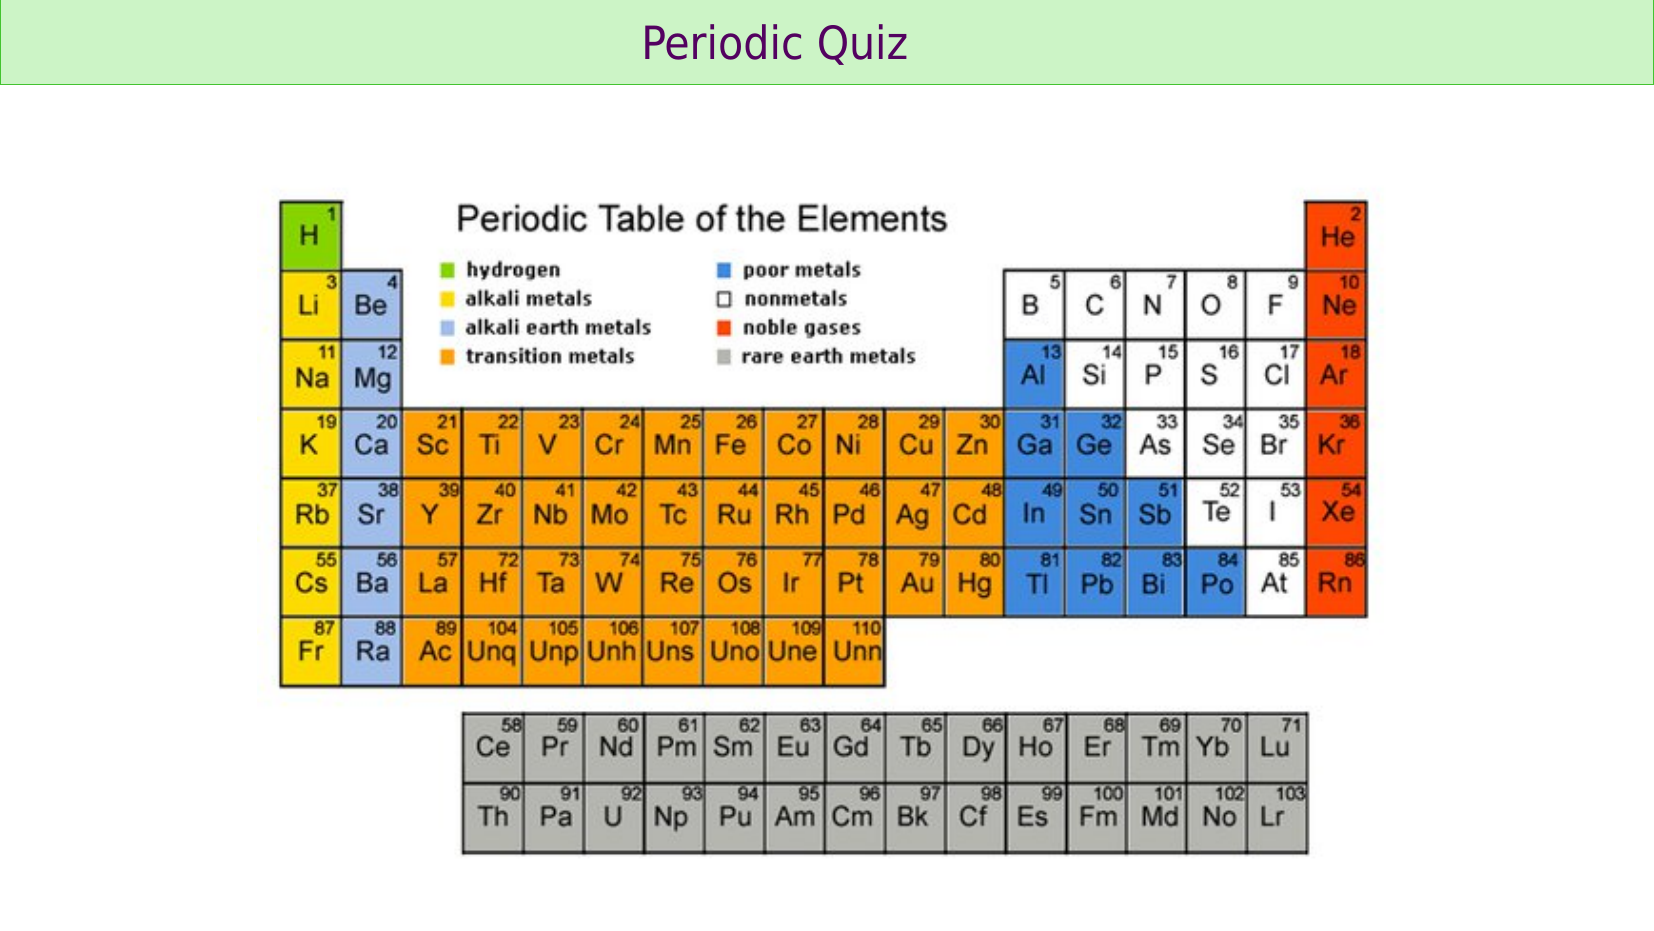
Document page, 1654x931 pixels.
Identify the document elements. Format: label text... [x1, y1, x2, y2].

text_box Periodic Quiz [626, 9, 937, 78]
text_box [0, 0, 1654, 85]
picture [257, 158, 1403, 872]
